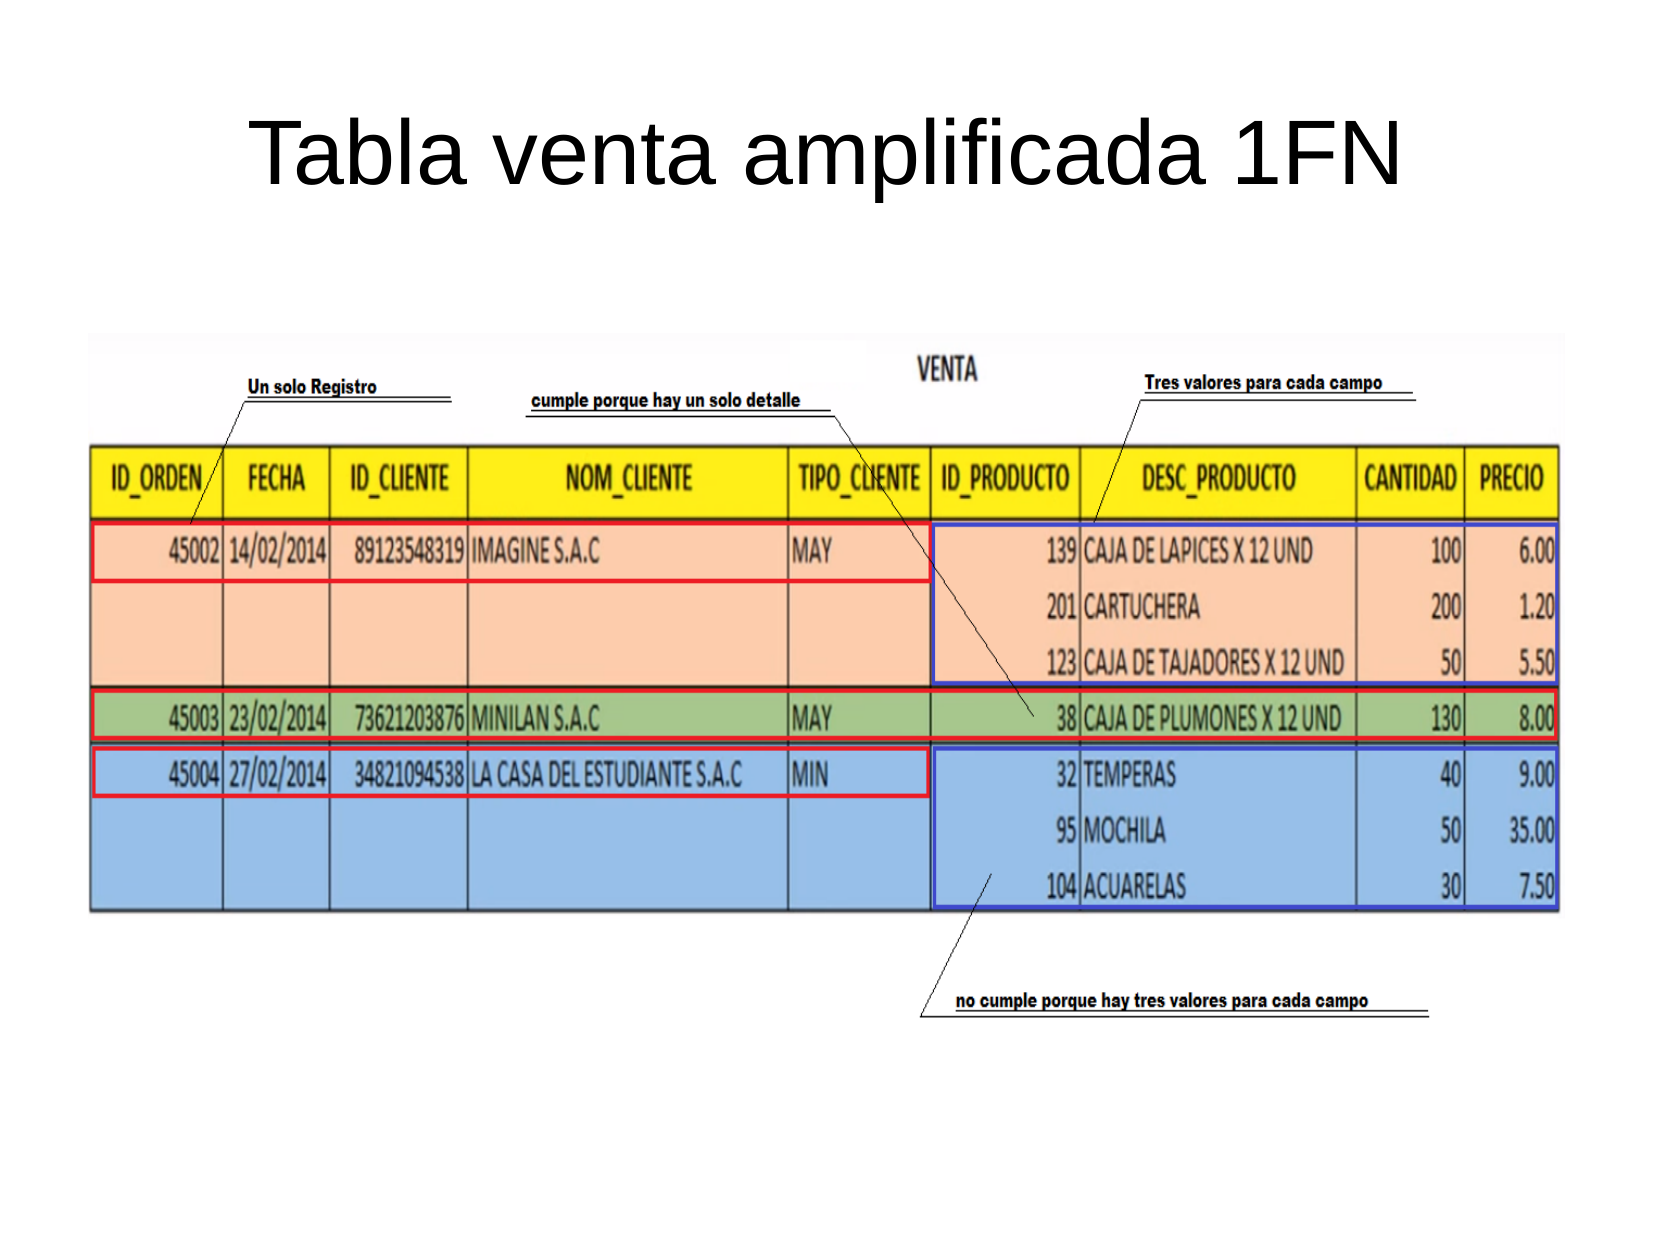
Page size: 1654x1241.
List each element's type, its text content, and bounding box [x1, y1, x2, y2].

title Tabla venta amplificada 1FN [82, 49, 1571, 257]
picture [88, 333, 1565, 1034]
